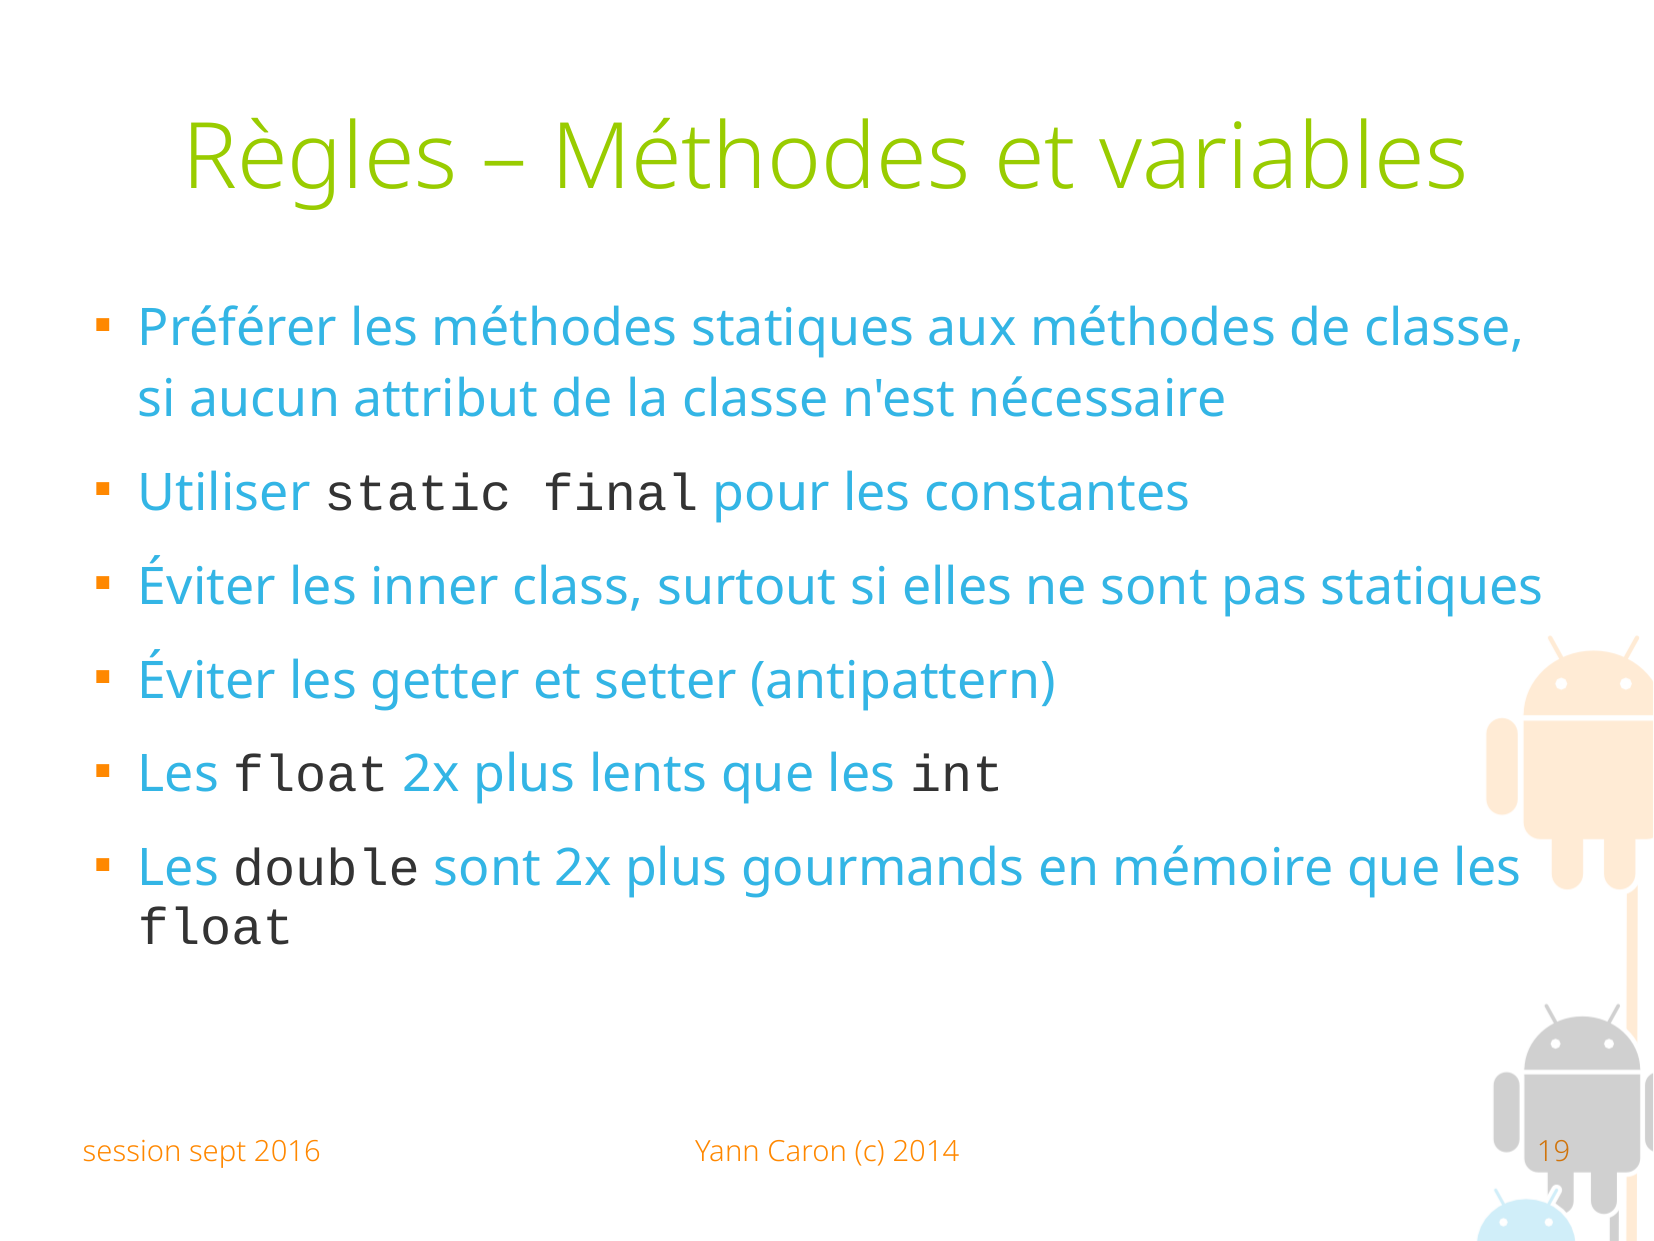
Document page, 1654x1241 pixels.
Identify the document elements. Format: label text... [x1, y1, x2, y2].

list Préférer les méthodes statiques aux méthodes de classe, si aucun attribut de la classe n'est nécessaire Utiliser static final pour les constantes Éviter les inner class, surtout si elles ne sont pas statiques Éviter les getter et setter (antipattern) Les float 2x plus lents que les int Les double sont 2x plus gourmands en mémoire que les float [82, 290, 1571, 1010]
title Règles – Méthodes et variables [82, 49, 1571, 257]
picture [240, 423, 1654, 1241]
